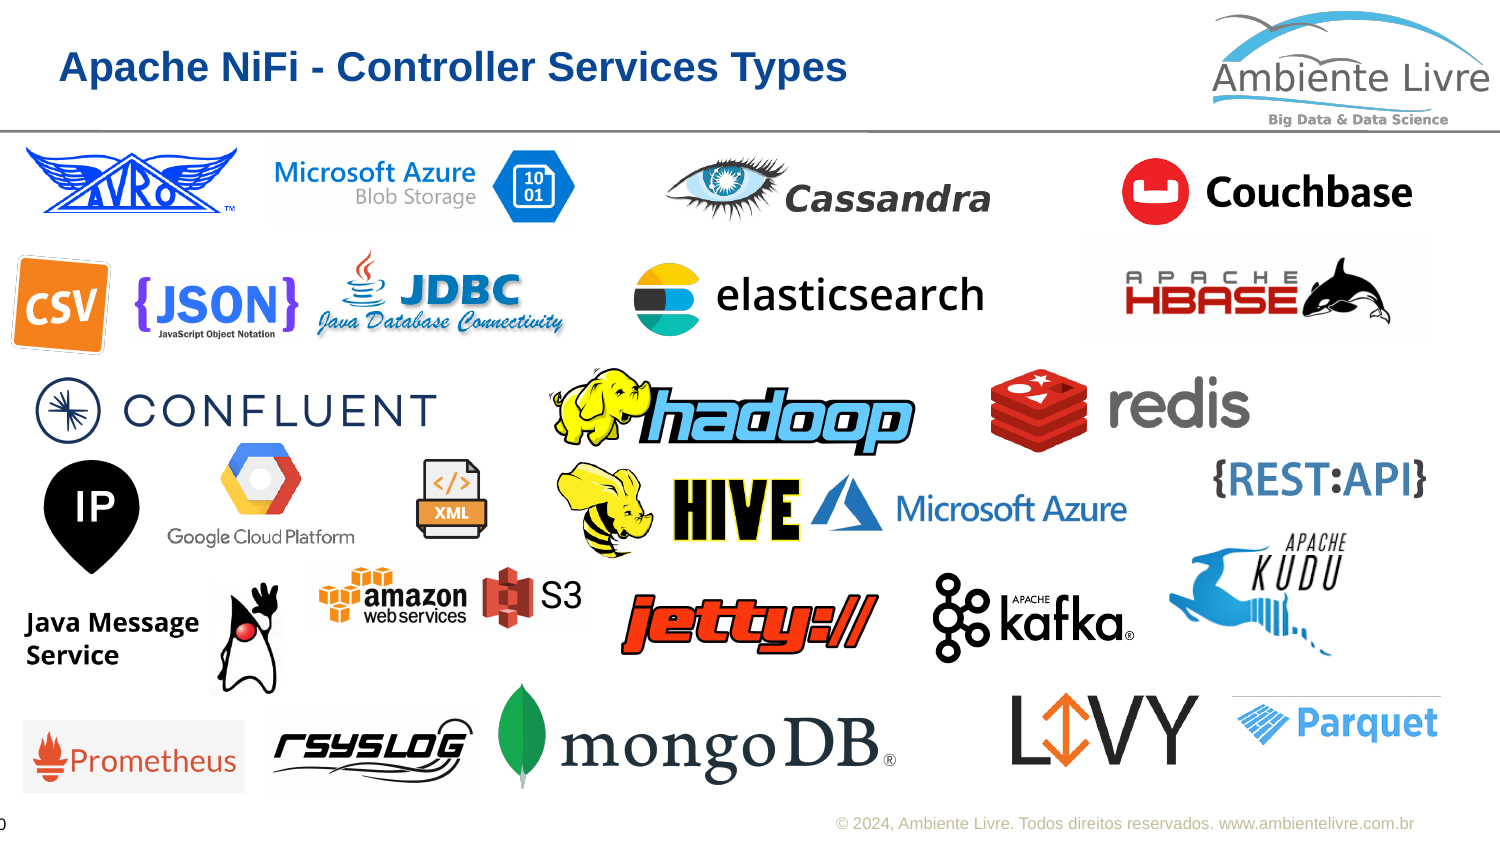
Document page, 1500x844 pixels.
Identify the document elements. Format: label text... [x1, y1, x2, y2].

picture [1000, 691, 1205, 768]
picture [406, 453, 497, 544]
picture [1212, 11, 1489, 127]
picture [933, 566, 1134, 664]
picture [614, 585, 886, 664]
picture [1086, 239, 1430, 343]
title Apache NiFi - Controller Services Types [43, 8, 1127, 129]
picture [271, 141, 575, 225]
picture [271, 708, 476, 793]
picture [625, 259, 992, 341]
picture [1232, 696, 1441, 745]
picture [1169, 513, 1347, 662]
picture [11, 255, 111, 355]
picture [1122, 158, 1412, 225]
picture [26, 147, 237, 213]
picture [129, 273, 304, 343]
picture [35, 362, 1430, 631]
picture [23, 720, 245, 793]
picture [307, 244, 574, 343]
picture [496, 681, 898, 790]
picture [23, 578, 284, 696]
picture [35, 460, 148, 574]
picture [803, 465, 1134, 541]
picture [661, 153, 1011, 224]
